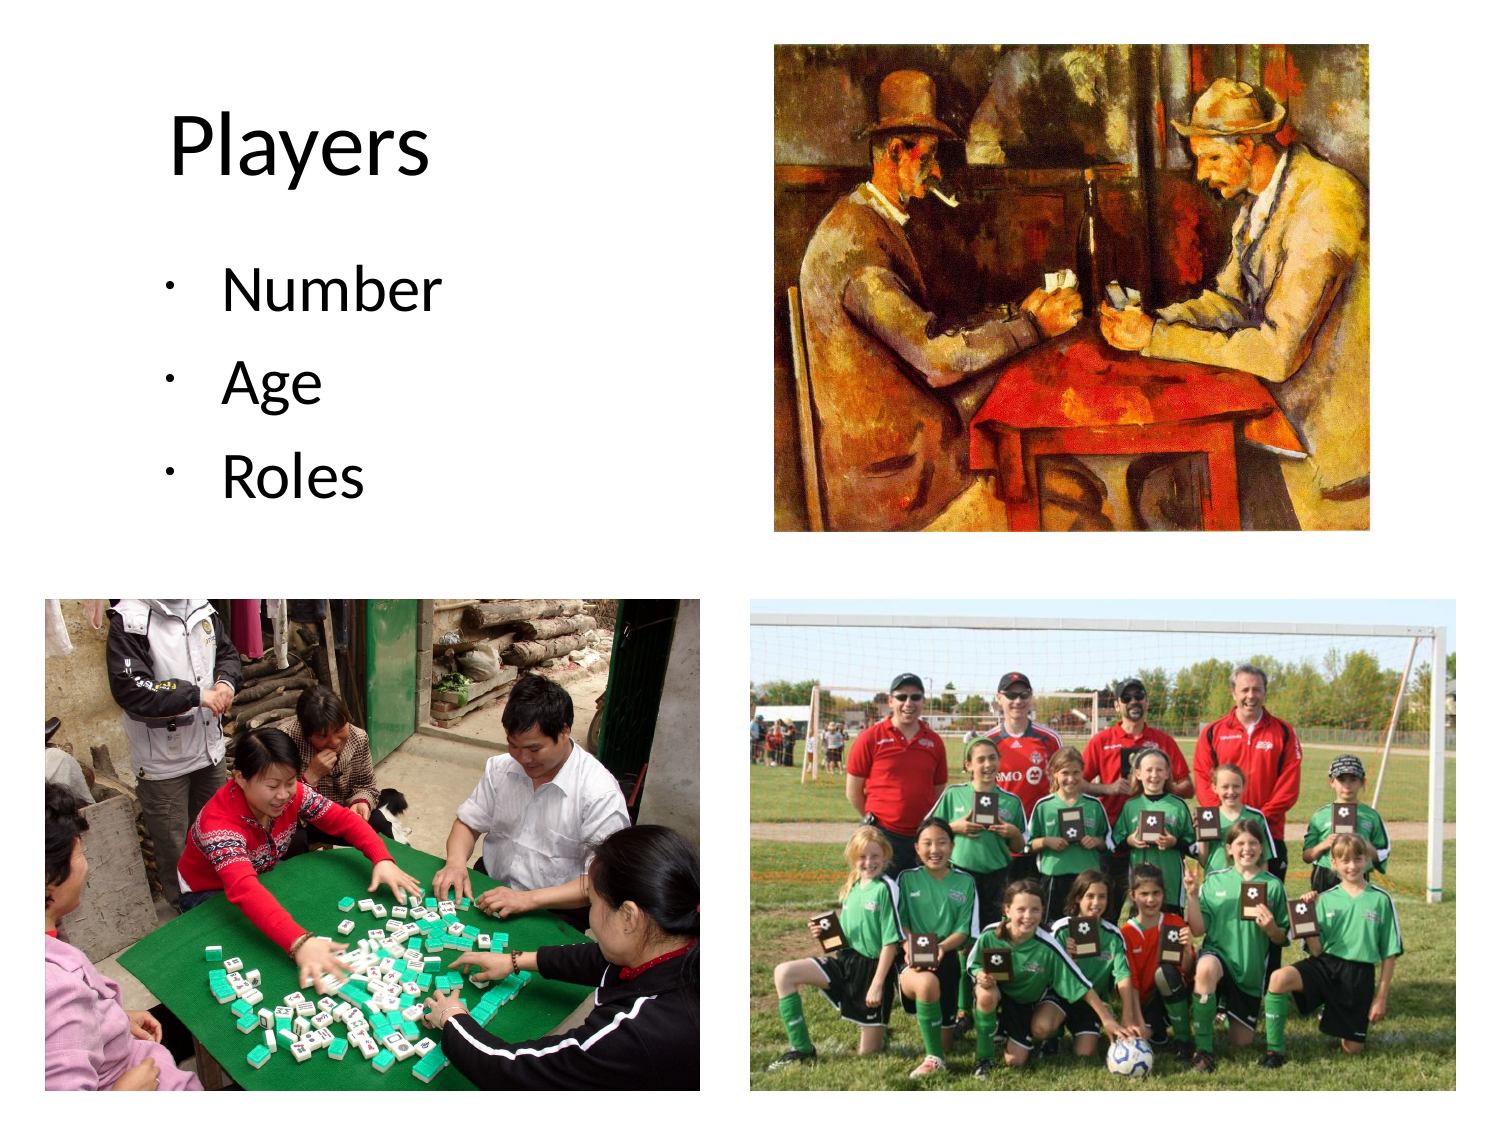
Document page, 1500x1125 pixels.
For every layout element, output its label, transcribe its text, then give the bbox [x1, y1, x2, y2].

picture [774, 44, 1374, 532]
picture [45, 599, 700, 1091]
picture [750, 599, 1456, 1091]
title Players [0, 45, 713, 233]
list Number Age Roles [150, 237, 750, 575]
